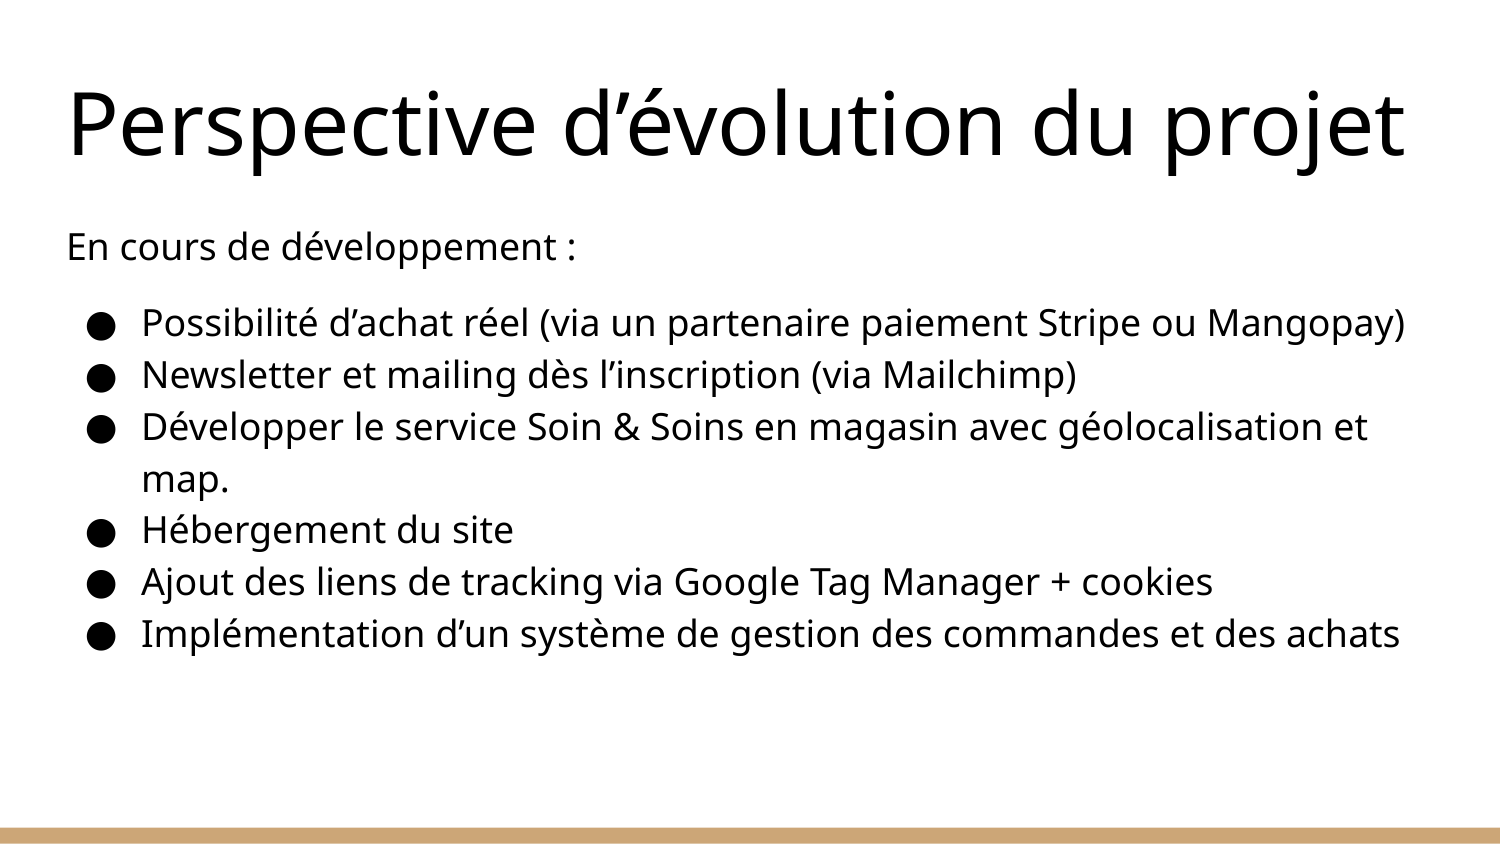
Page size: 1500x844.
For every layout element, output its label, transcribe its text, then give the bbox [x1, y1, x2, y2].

title Perspective d’évolution du projet [51, 51, 1449, 189]
list En cours de développement : Possibilité d’achat réel (via un partenaire paiement Stripe ou Mangopay) Newsletter et mailing dès l’inscription (via Mailchimp) Développer le service Soin & Soins en magasin avec géolocalisation et map. Hébergement du site Ajout des liens de tracking via Google Tag Manager + cookies Implémentation d’un système de gestion des commandes et des achats [51, 200, 1449, 752]
